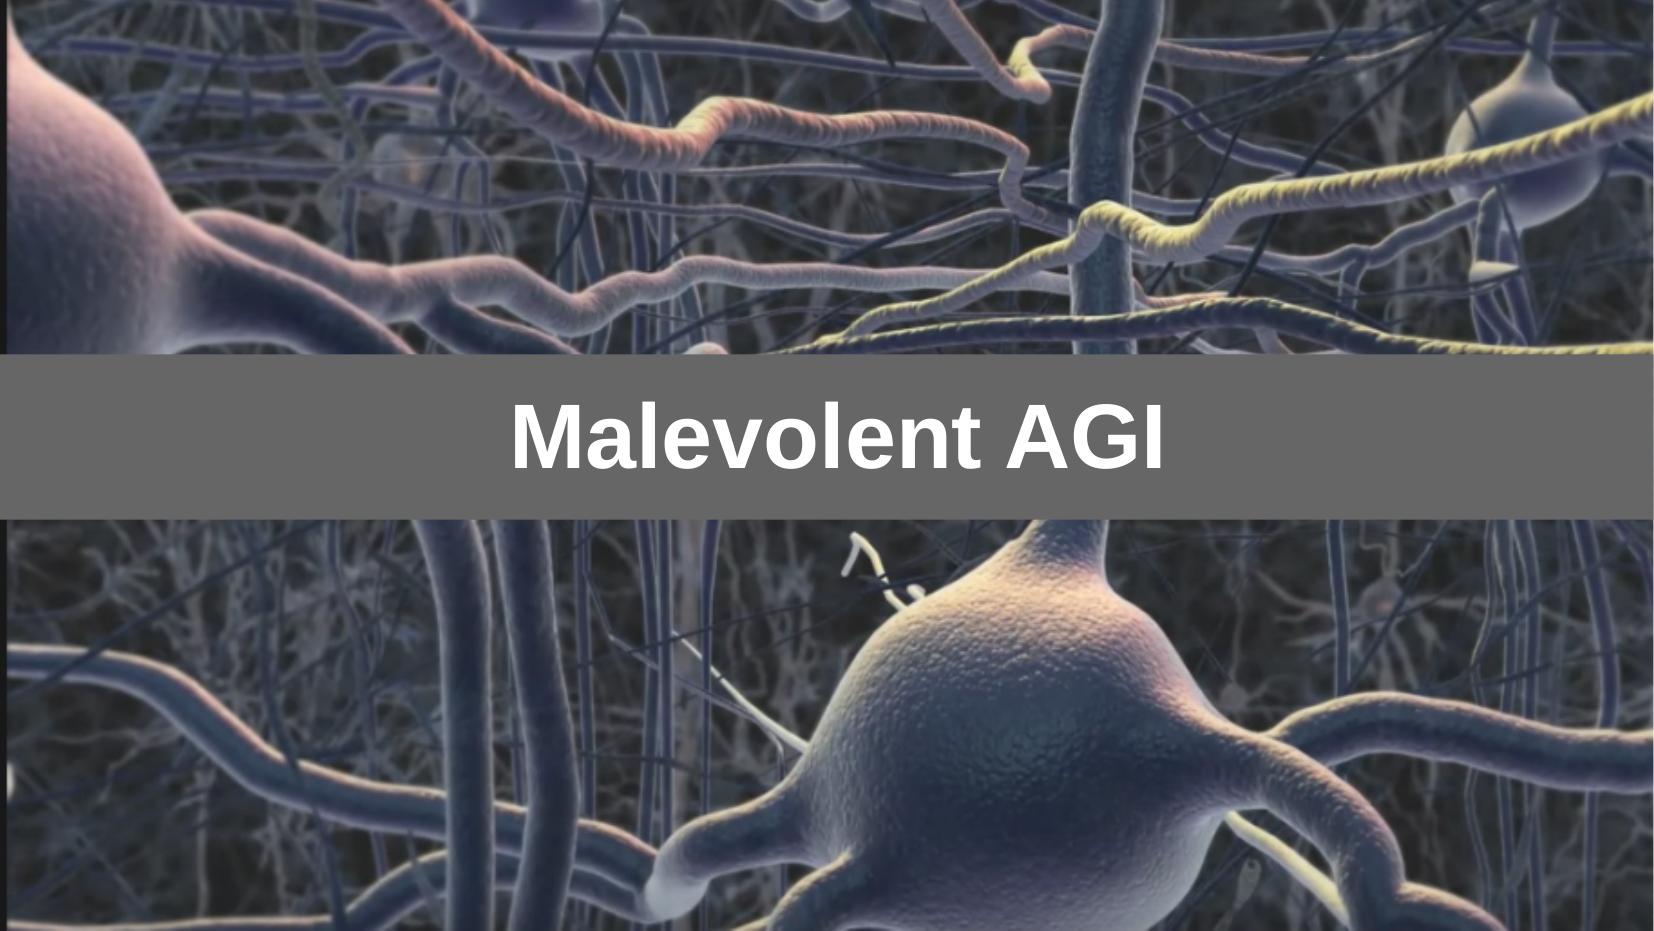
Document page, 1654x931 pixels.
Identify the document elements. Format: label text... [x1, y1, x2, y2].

picture [0, 0, 1654, 354]
picture [0, 520, 1654, 931]
title Malevolent AGI [0, 354, 1654, 520]
